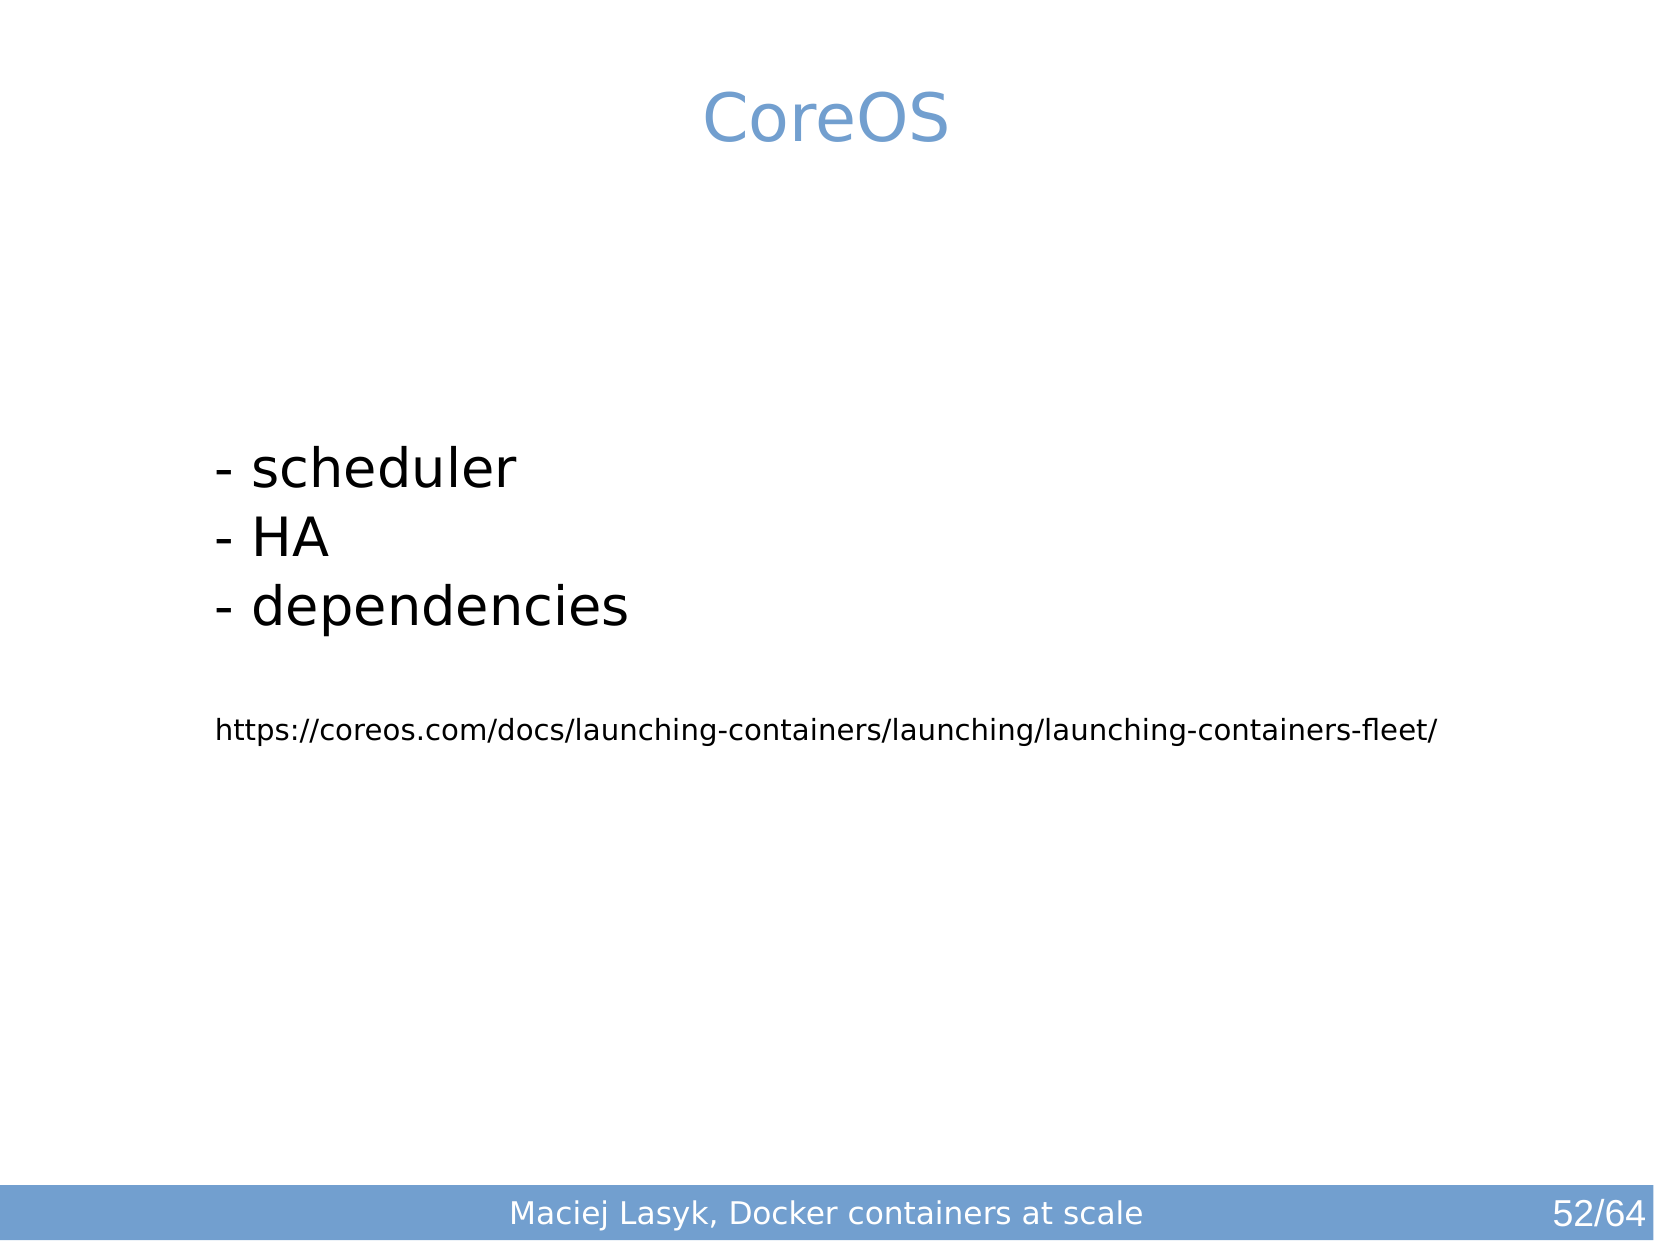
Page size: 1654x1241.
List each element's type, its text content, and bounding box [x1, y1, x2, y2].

text_box Maciej Lasyk, Docker containers at scale [494, 1188, 1160, 1240]
text_box - scheduler - HA - dependencies https://coreos.com/docs/launching-containers/launching/launching-containers-fleet/ [200, 429, 1454, 756]
text_box CoreOS [687, 72, 967, 166]
text_box 52/64 [1527, 1185, 1654, 1241]
text_box [0, 1185, 1527, 1241]
